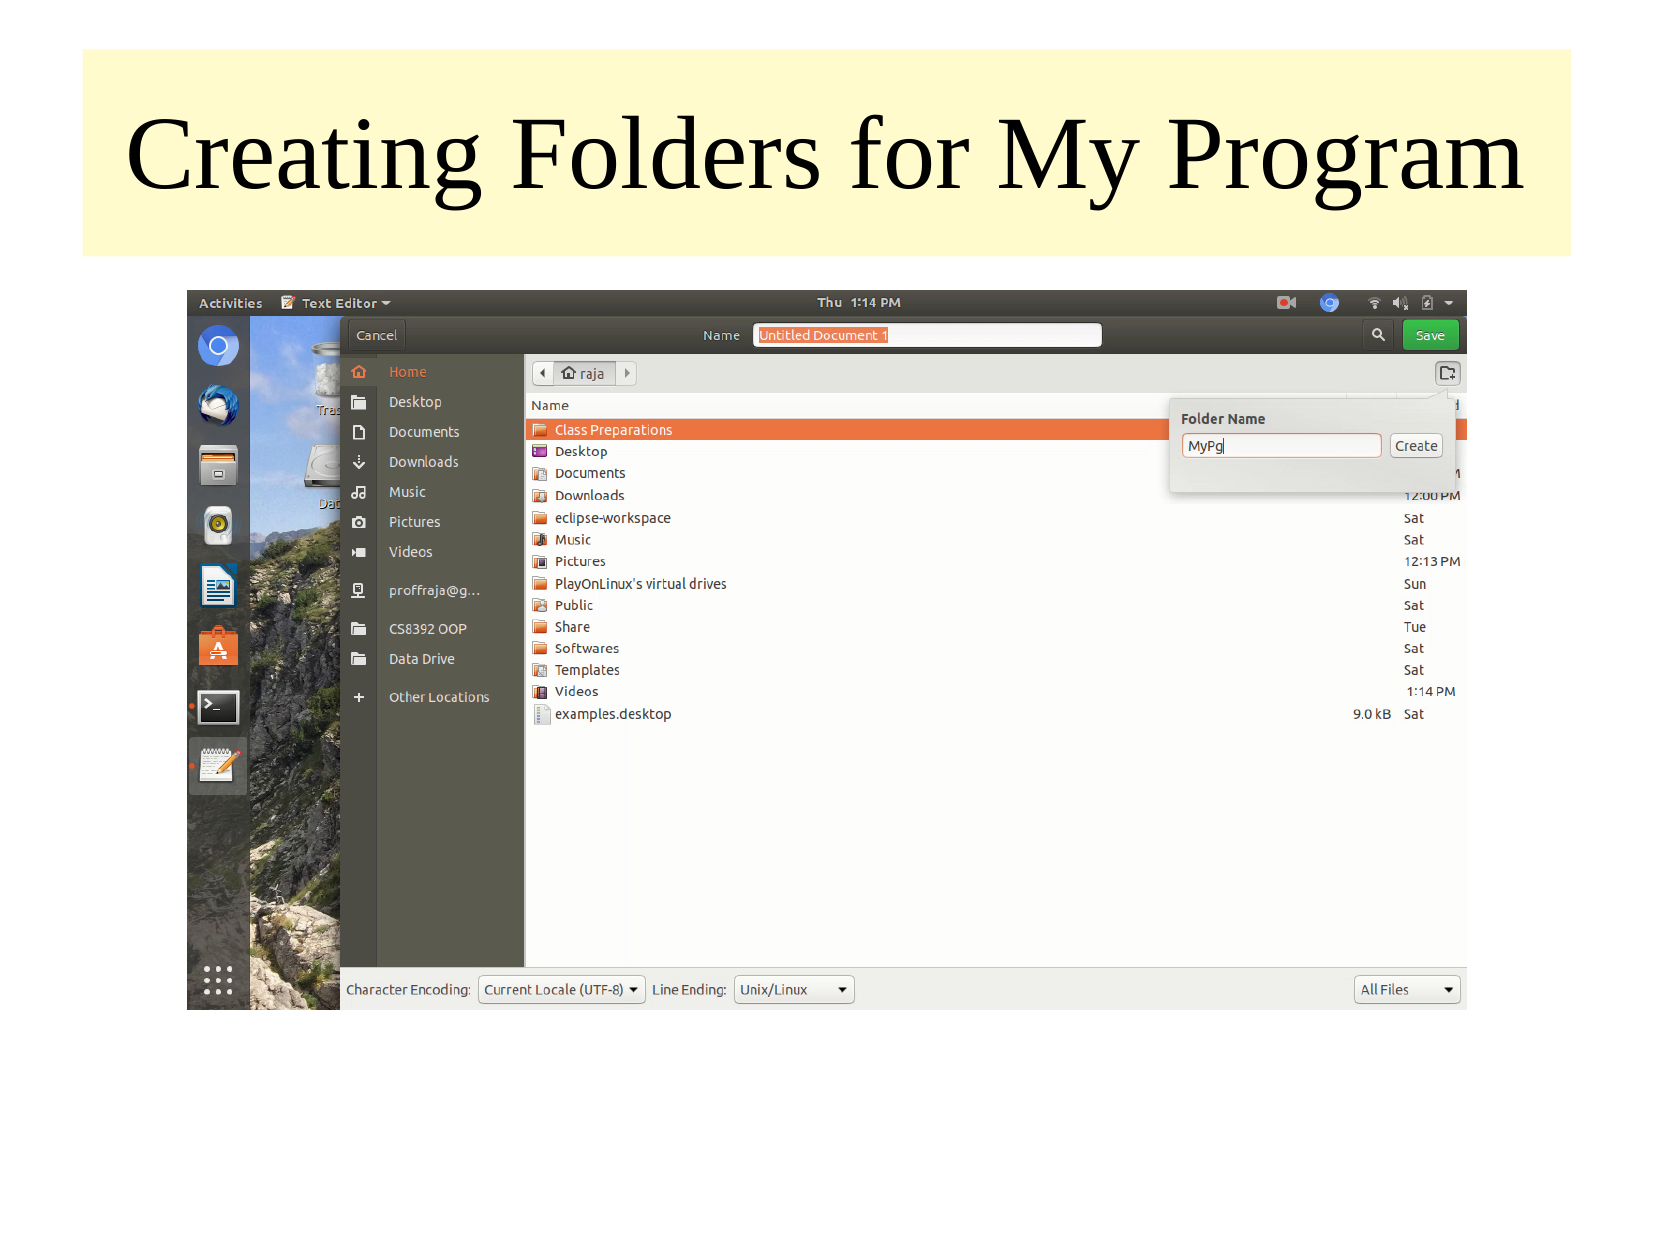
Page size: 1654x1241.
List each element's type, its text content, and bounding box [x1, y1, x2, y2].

picture [187, 290, 1467, 1010]
title Creating Folders for My Program [82, 49, 1571, 257]
